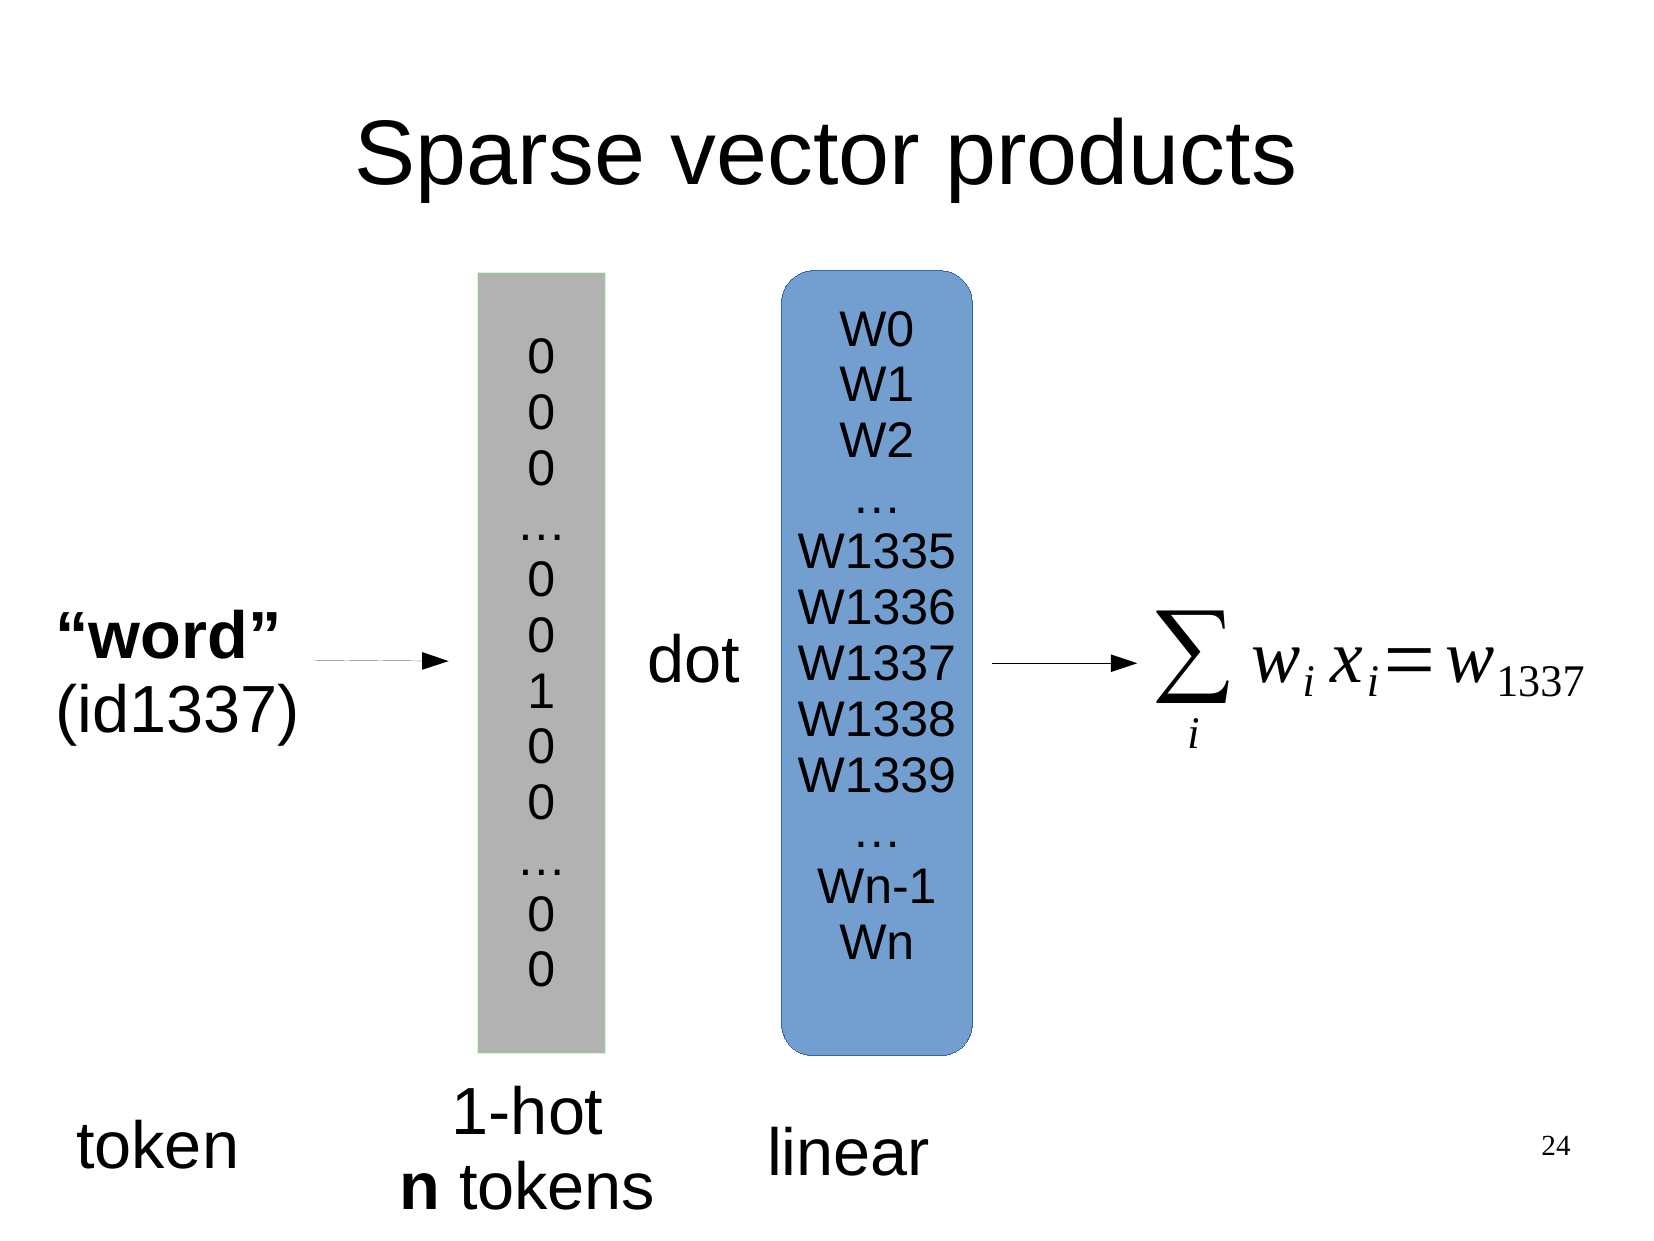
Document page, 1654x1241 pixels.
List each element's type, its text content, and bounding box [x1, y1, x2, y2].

text_box “word” (id1337) [40, 590, 361, 755]
text_box W0 W1 W2 … W1335 W1336 W1337 W1338 W1339 … Wn-1 Wn [781, 270, 973, 1056]
text_box 0 0 0 … 0 0 1 0 0 … 0 0 [477, 272, 606, 1054]
text_box dot [633, 614, 876, 705]
text_box token [61, 1101, 261, 1206]
chart [1131, 602, 1604, 758]
text_box linear [671, 1107, 1083, 1211]
title Sparse vector products [82, 49, 1571, 257]
text_box 1-hot n tokens [384, 1067, 671, 1232]
